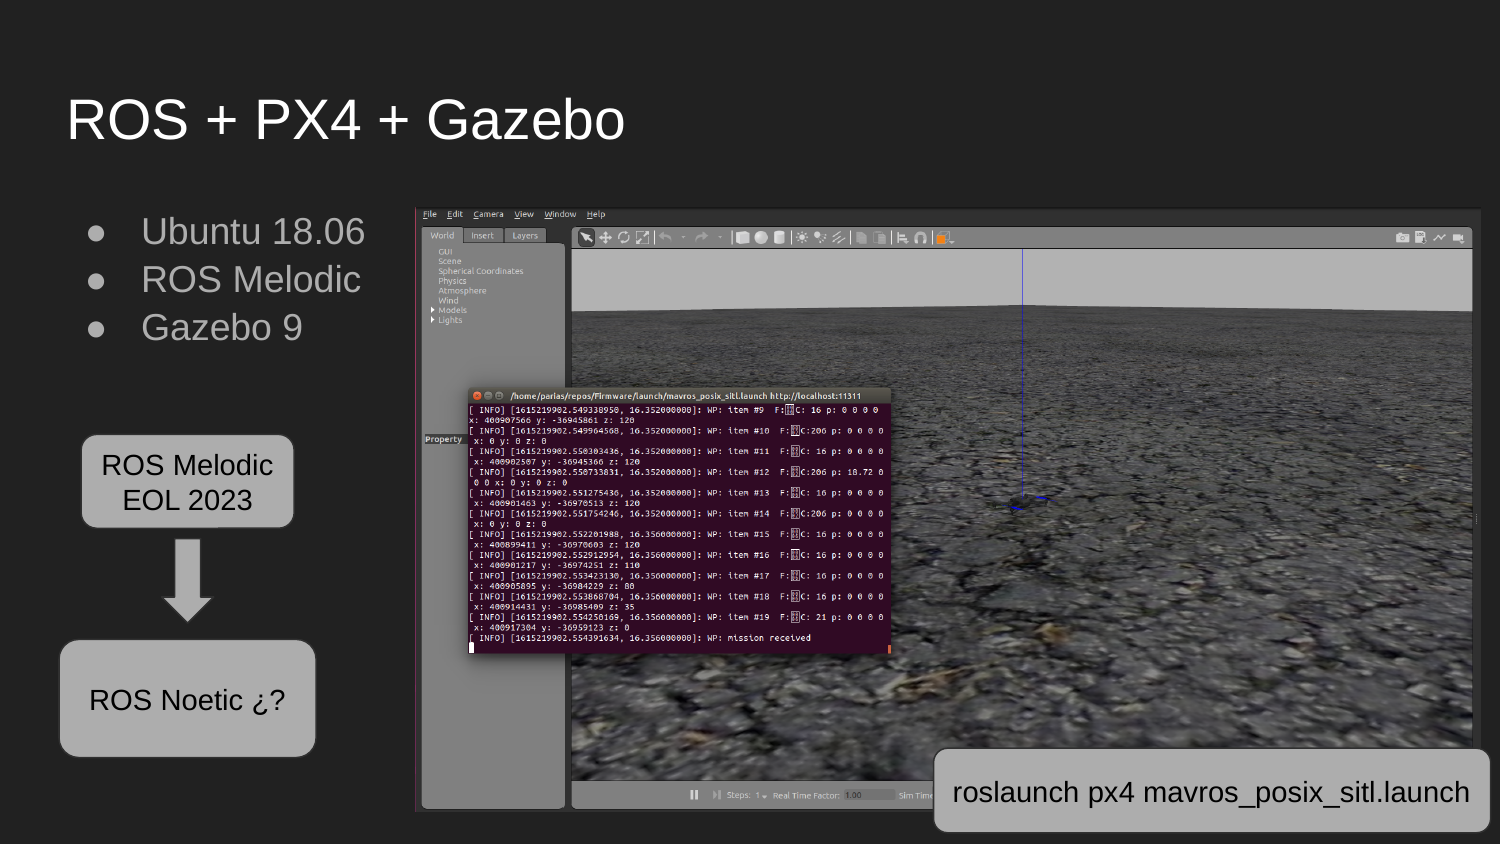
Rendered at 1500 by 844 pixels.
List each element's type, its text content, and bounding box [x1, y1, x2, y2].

picture [415, 207, 1481, 812]
text_box ROS Noetic ¿? [58, 639, 317, 758]
title ROS + PX4 + Gazebo [51, 72, 1449, 167]
text_box [161, 538, 214, 624]
text_box roslaunch px4 mavros_posix_sitl.launch [933, 748, 1491, 833]
list Ubuntu 18.06 ROS Melodic Gazebo 9 [51, 189, 1449, 435]
text_box ROS Melodic EOL 2023 [81, 434, 295, 529]
